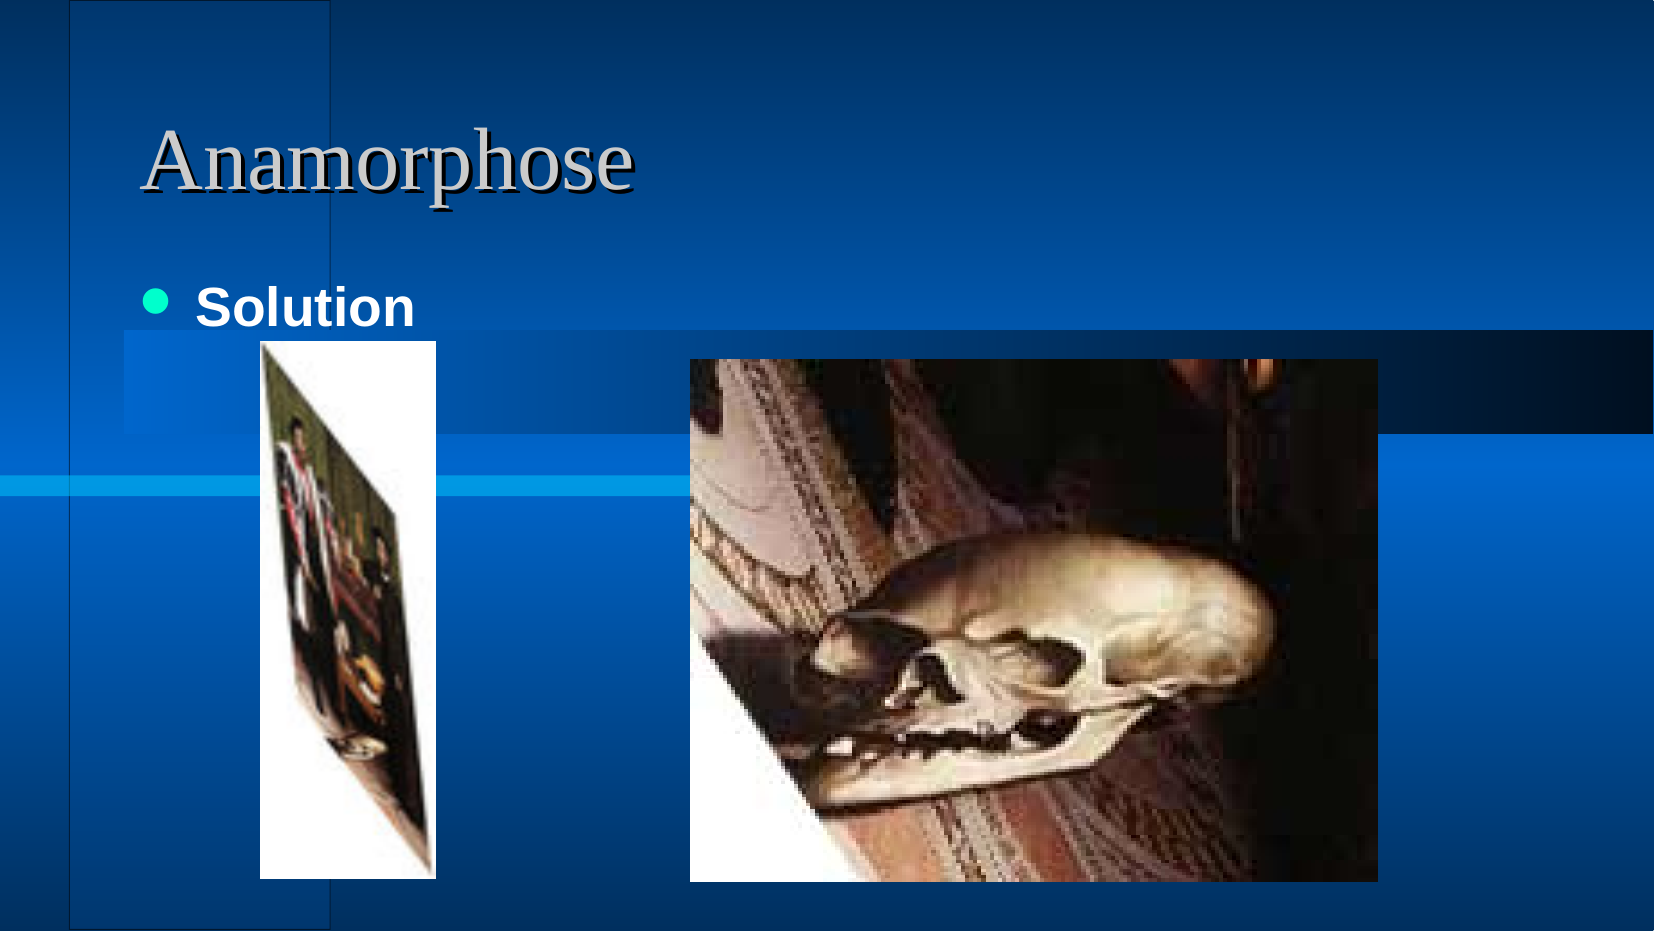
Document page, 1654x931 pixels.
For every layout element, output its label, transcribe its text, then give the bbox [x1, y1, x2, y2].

list Solution [124, 268, 1530, 827]
picture [690, 359, 1378, 882]
picture [260, 341, 436, 879]
title Anamorphose [124, 82, 1530, 238]
